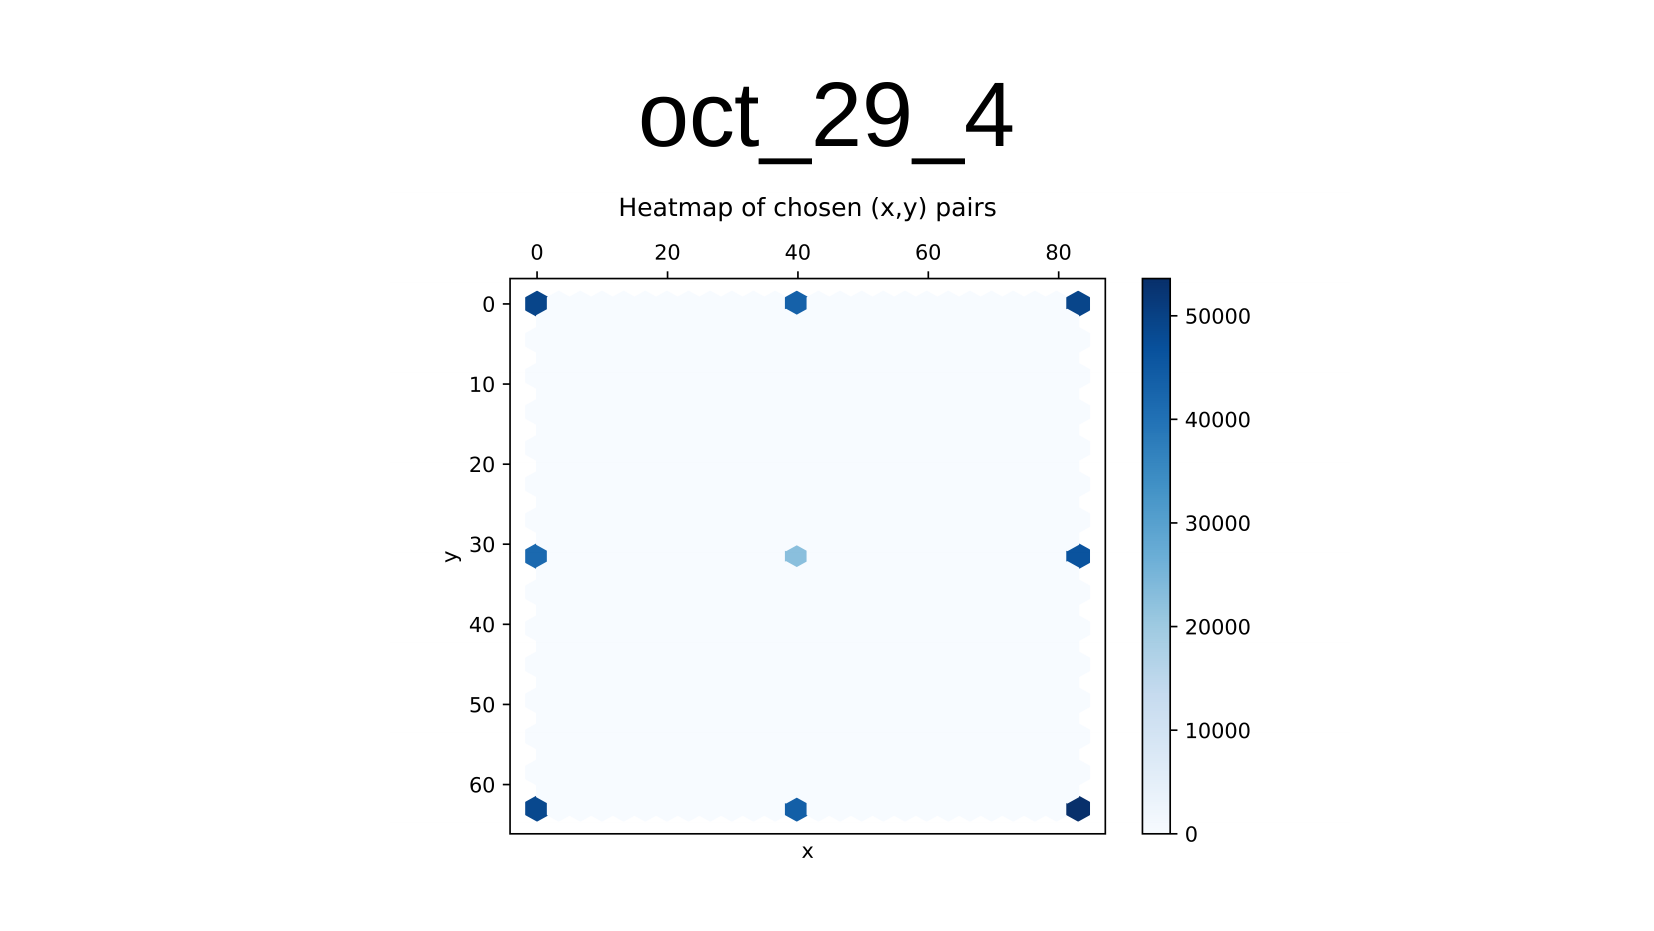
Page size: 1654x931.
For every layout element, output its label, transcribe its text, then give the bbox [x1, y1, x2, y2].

title oct_29_4 [82, 37, 1571, 193]
picture [390, 193, 1350, 913]
